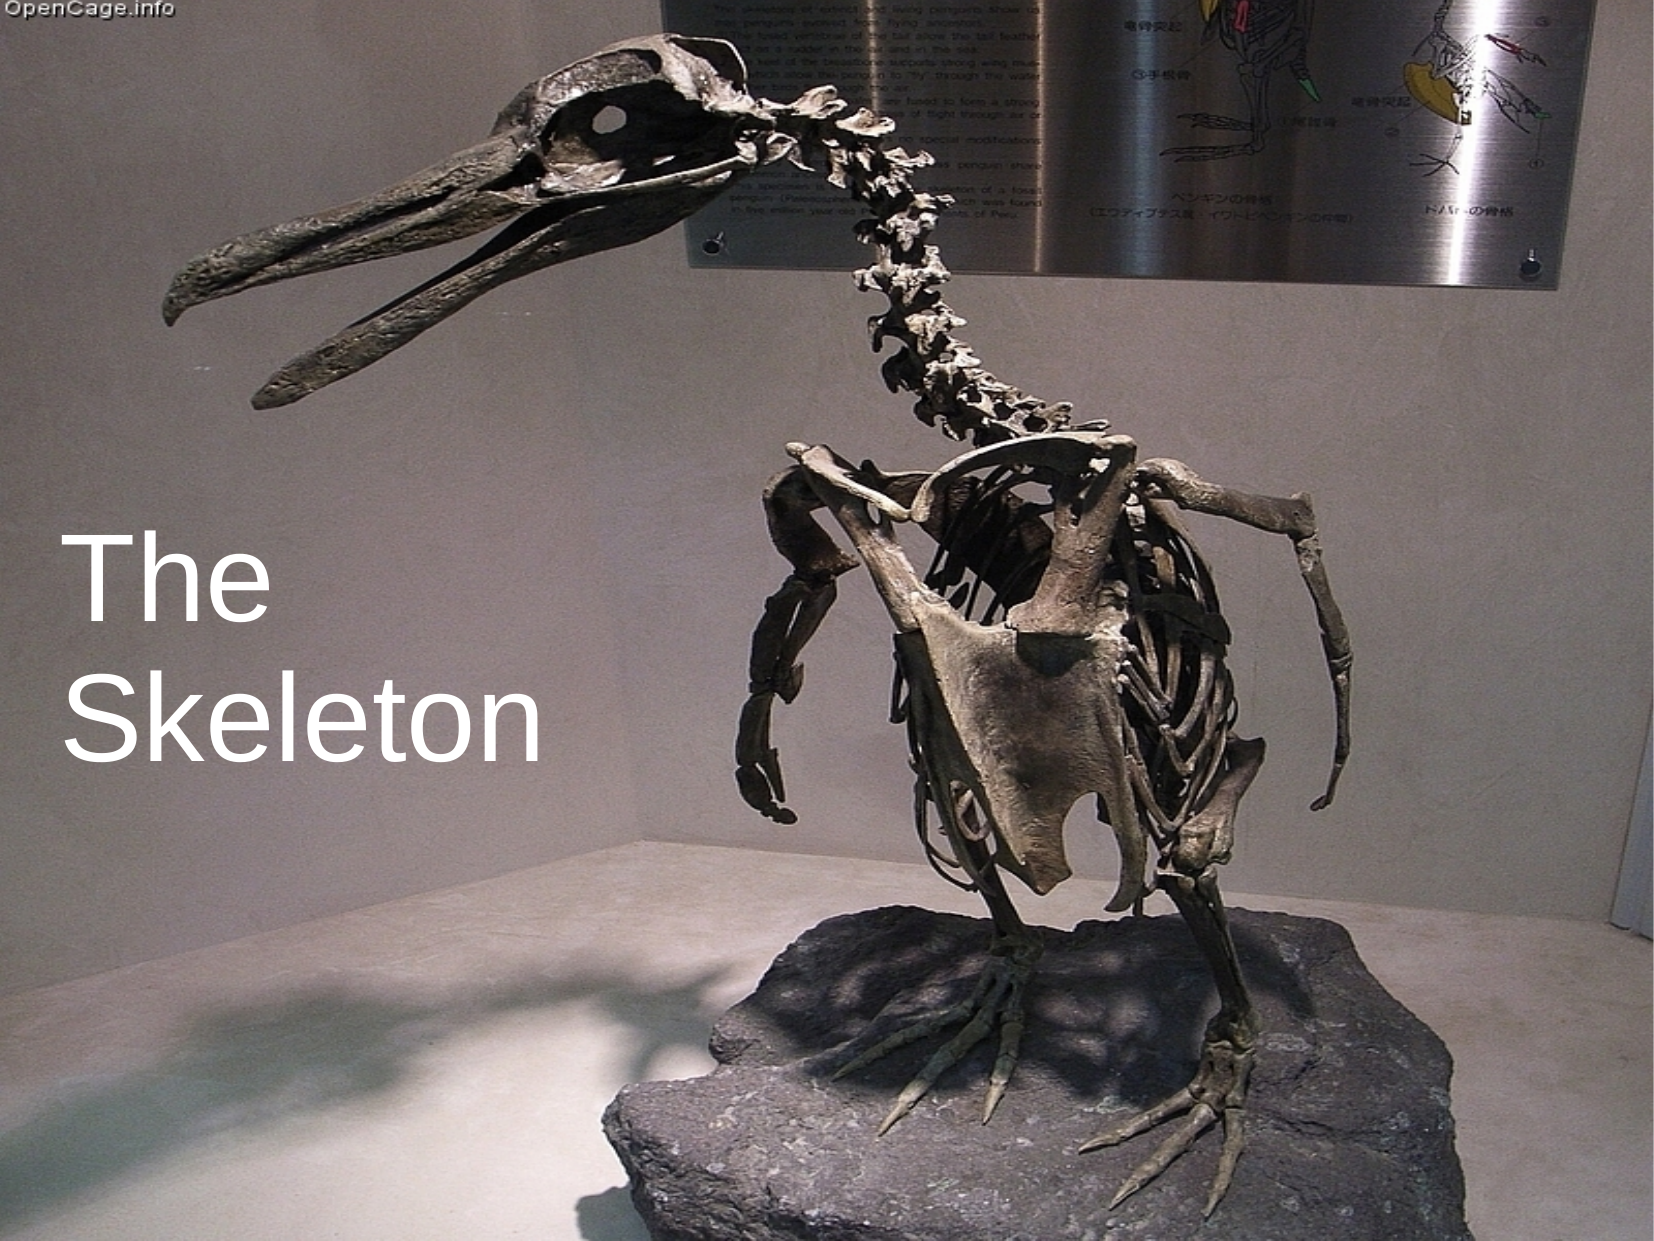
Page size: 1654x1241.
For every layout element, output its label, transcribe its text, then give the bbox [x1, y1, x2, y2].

picture [0, 0, 1654, 1241]
text_box The Skeleton [45, 500, 751, 796]
